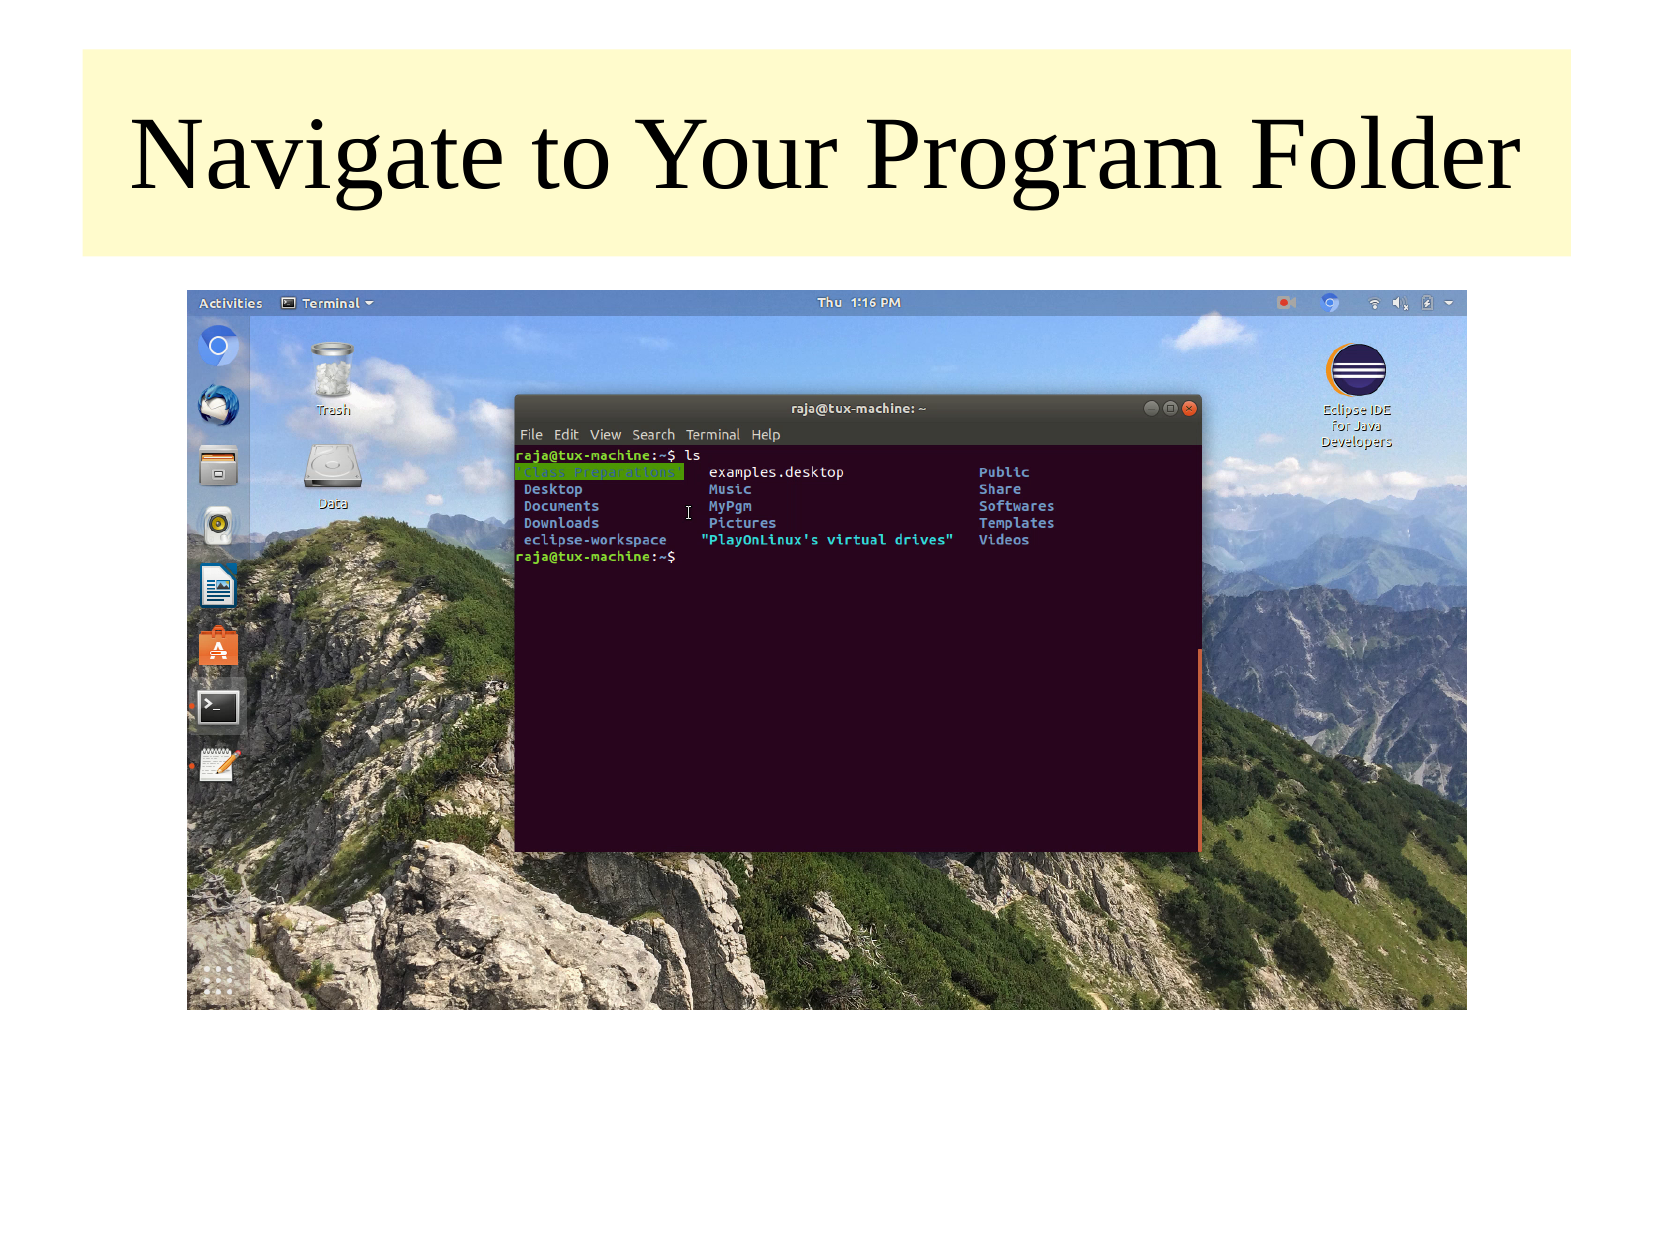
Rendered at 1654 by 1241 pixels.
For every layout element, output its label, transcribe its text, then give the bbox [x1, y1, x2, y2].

title Navigate to Your Program Folder [82, 49, 1571, 257]
picture [187, 290, 1467, 1010]
